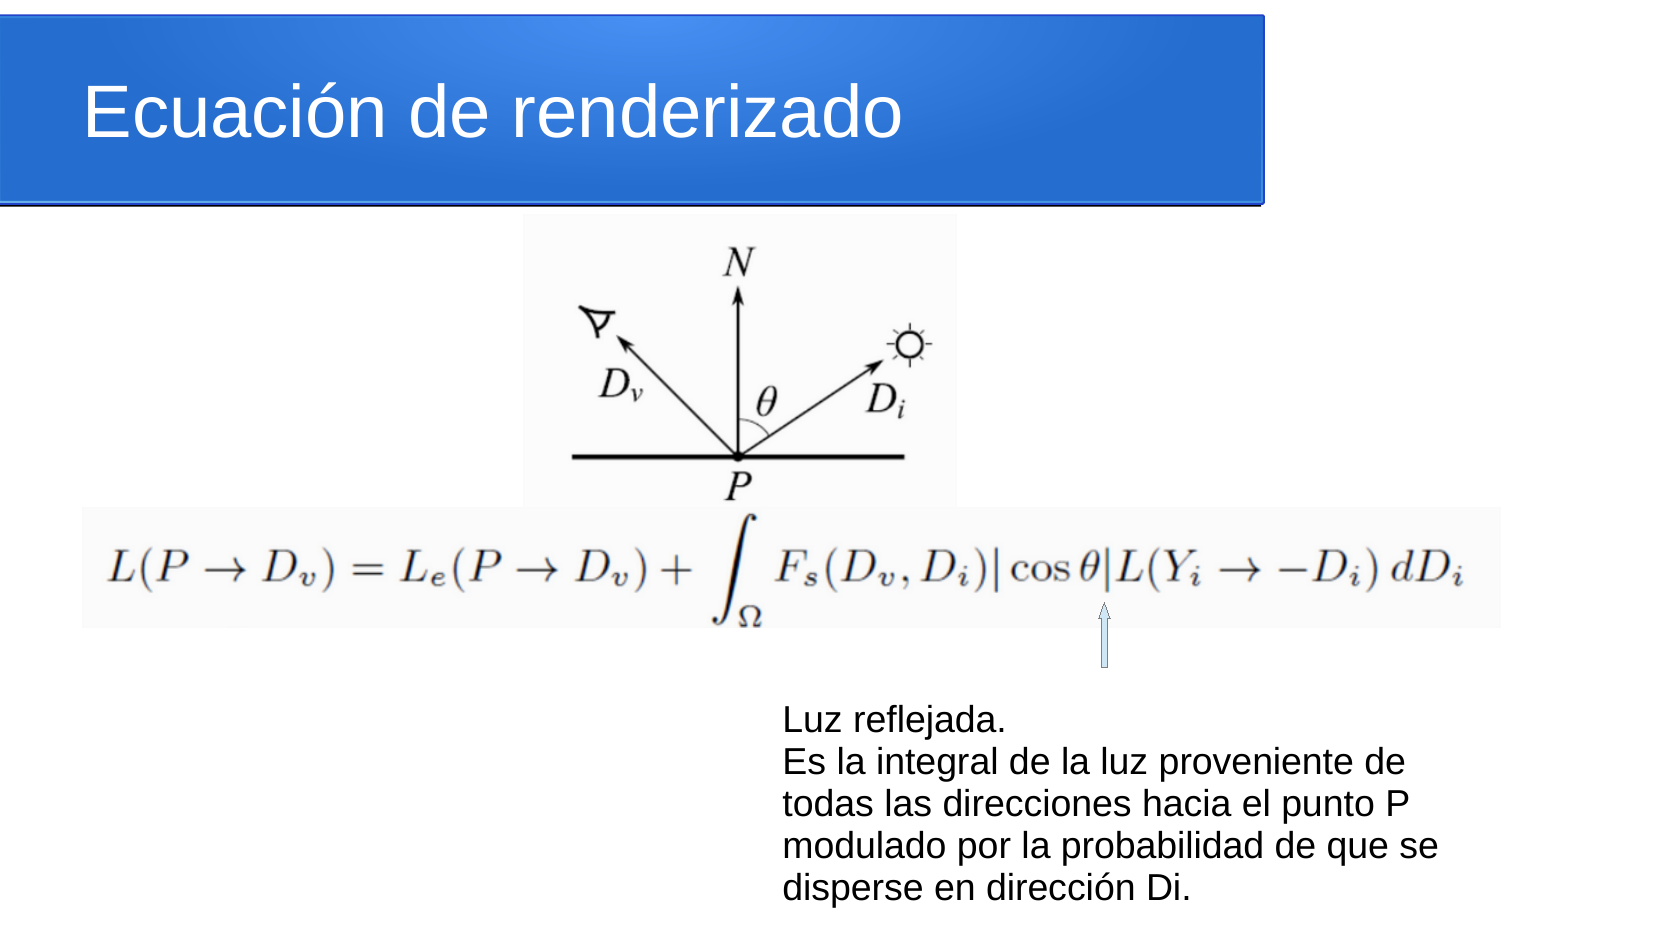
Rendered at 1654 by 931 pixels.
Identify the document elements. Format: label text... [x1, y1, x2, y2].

text_box Luz reflejada. Es la integral de la luz proveniente de todas las direcciones hacia el punto P modulado por la probabilidad de que se disperse en dirección Di. [767, 691, 1477, 917]
picture [82, 214, 1501, 628]
title Ecuación de renderizado [82, 35, 1235, 189]
text_box [1098, 602, 1111, 668]
